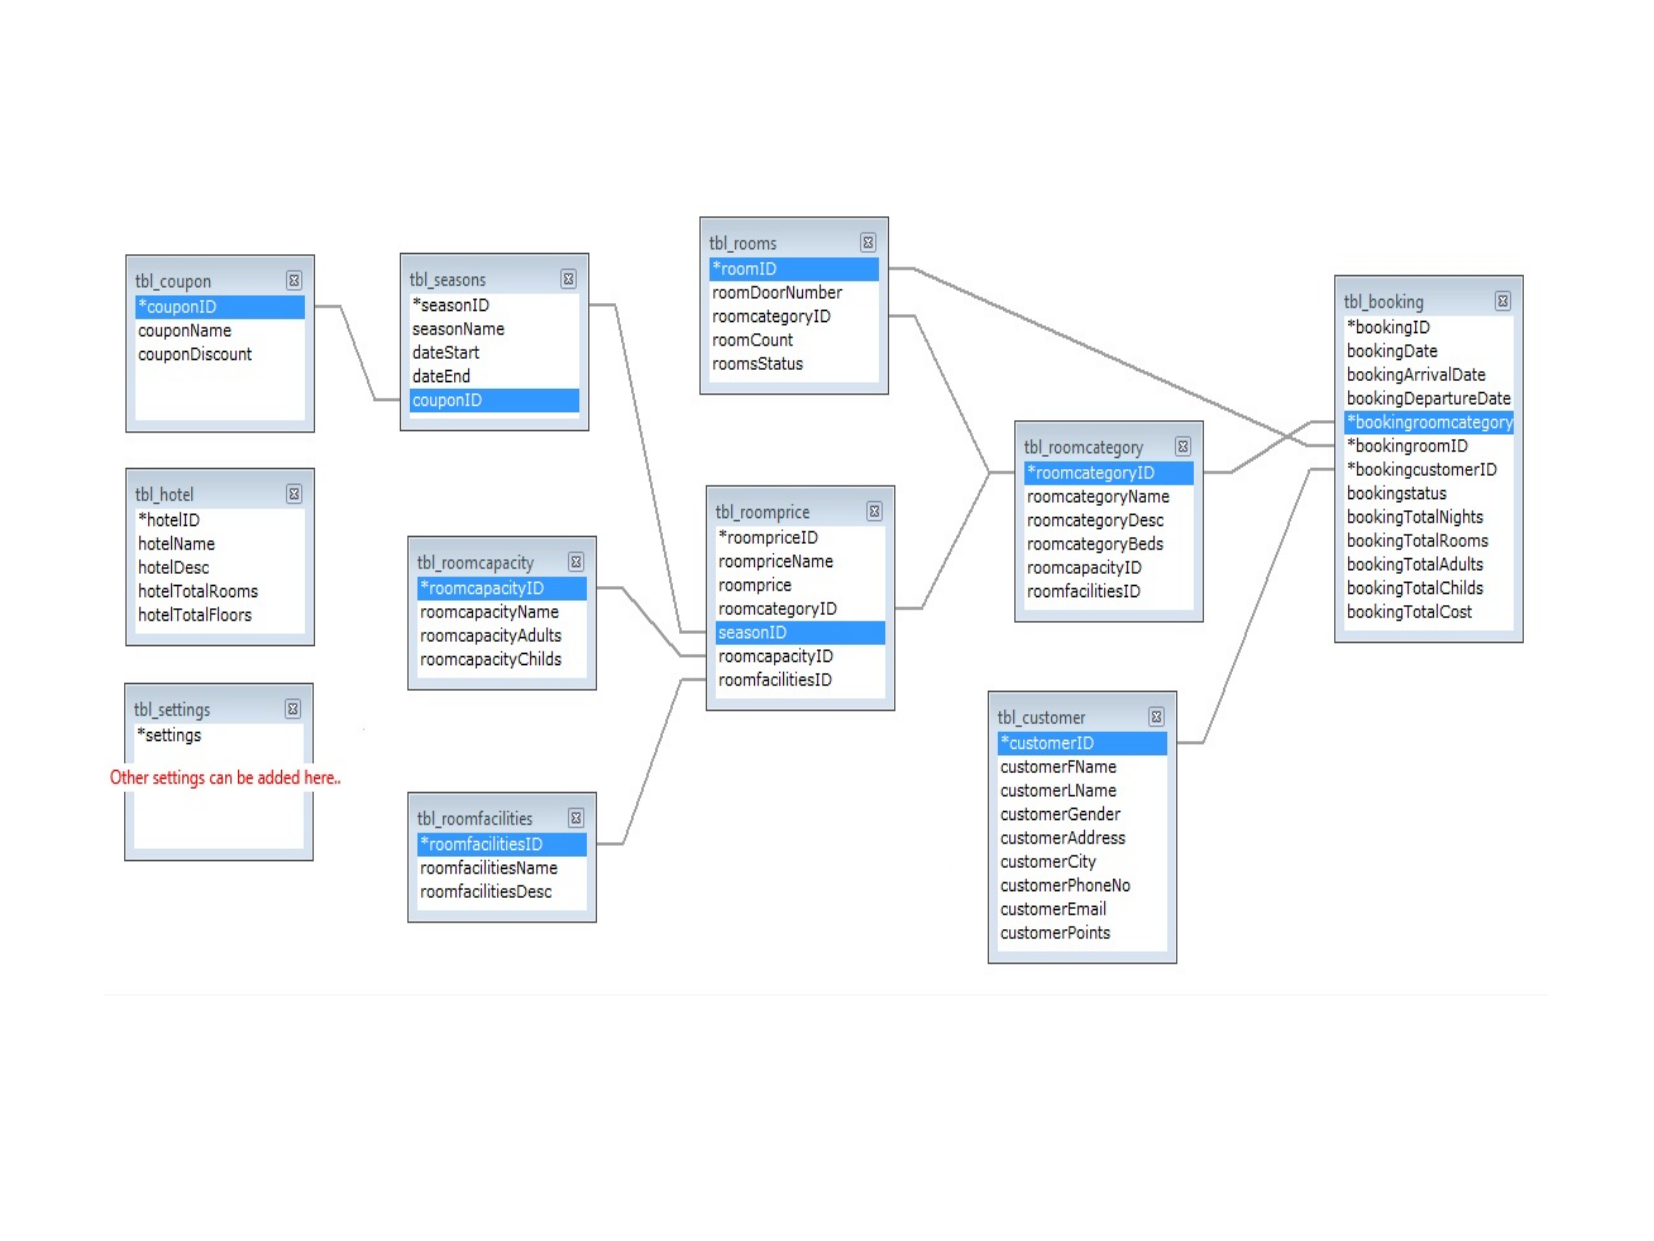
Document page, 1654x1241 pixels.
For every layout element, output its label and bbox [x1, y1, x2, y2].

picture [104, 204, 1548, 996]
